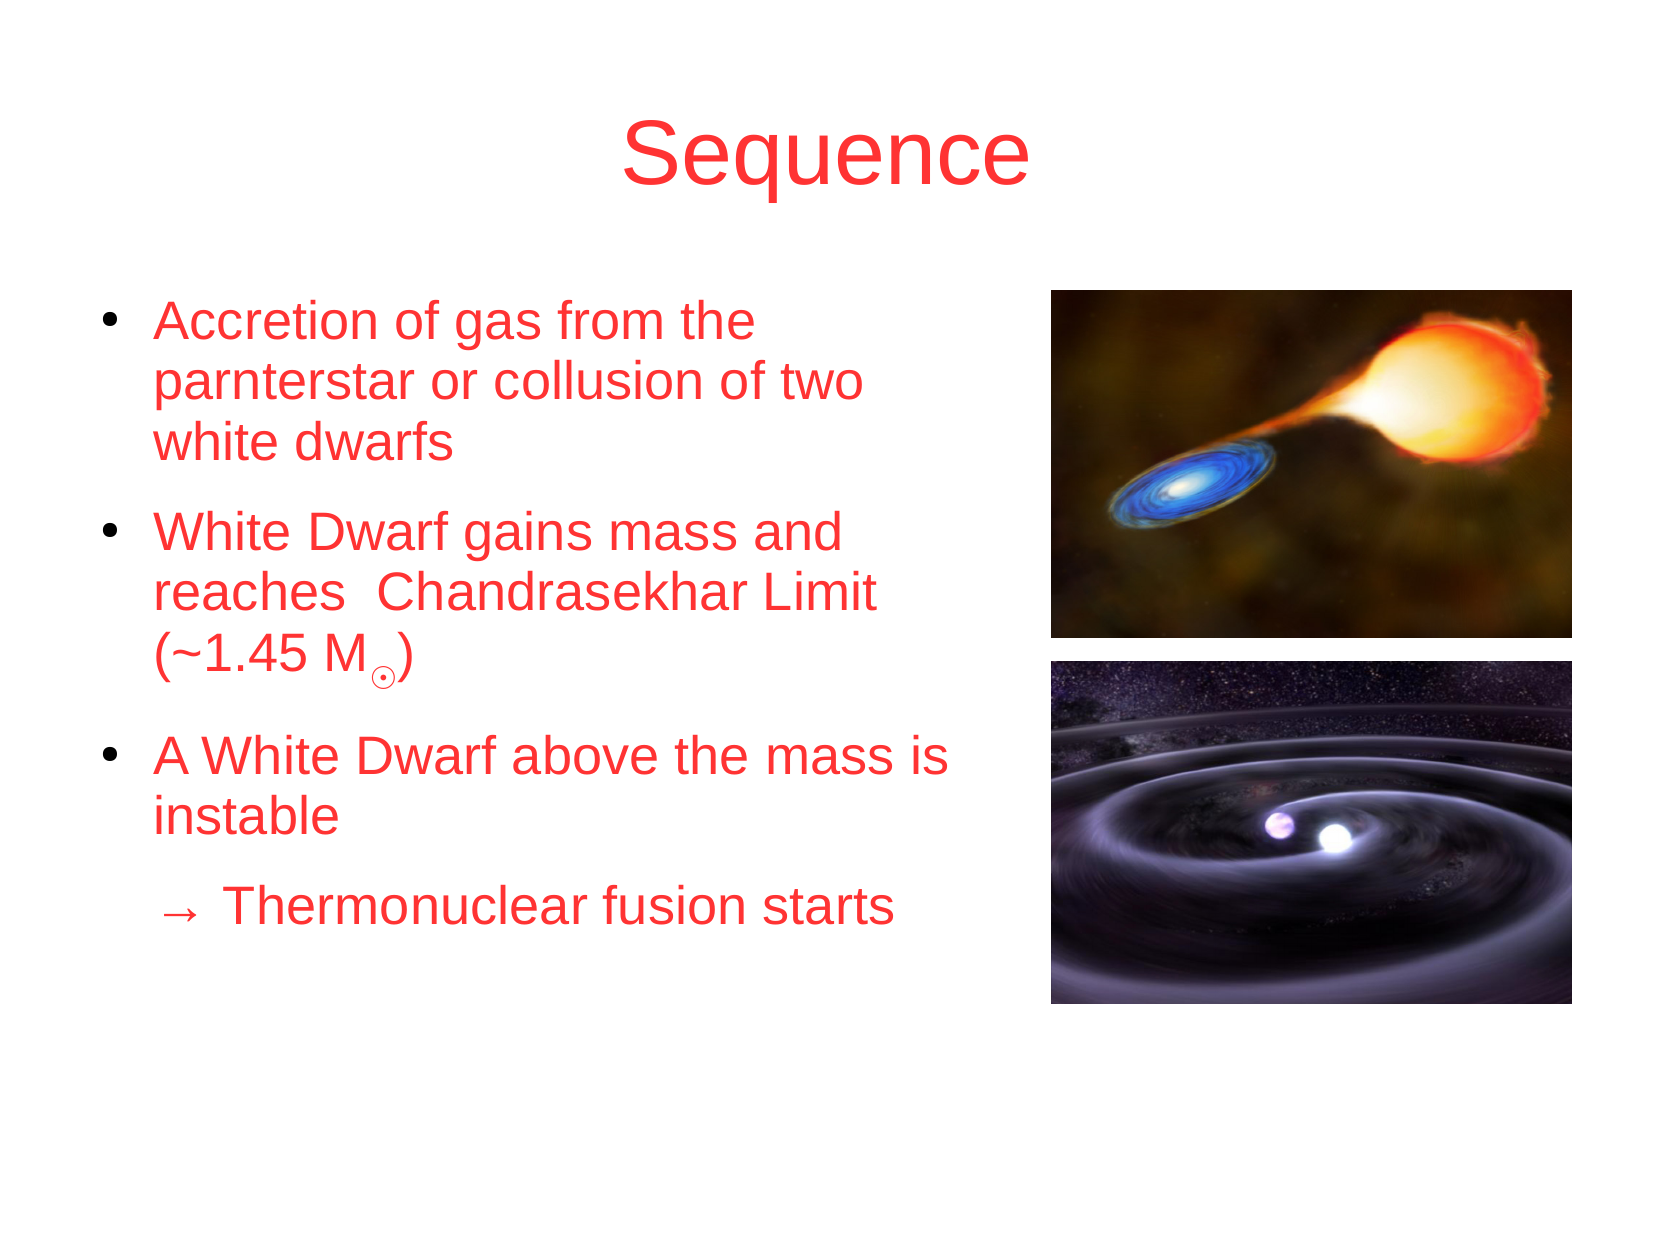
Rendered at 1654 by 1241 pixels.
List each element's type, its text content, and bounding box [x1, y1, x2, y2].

picture [1051, 661, 1572, 1004]
title Sequence [82, 49, 1571, 257]
list Accretion of gas from the parnterstar or collusion of two white dwarfs White Dwarf gains mass and reaches Chandrasekhar Limit (~1.45 M☉) A White Dwarf above the mass is instable → Thermonuclear fusion starts [82, 290, 957, 1241]
picture [1051, 290, 1572, 638]
